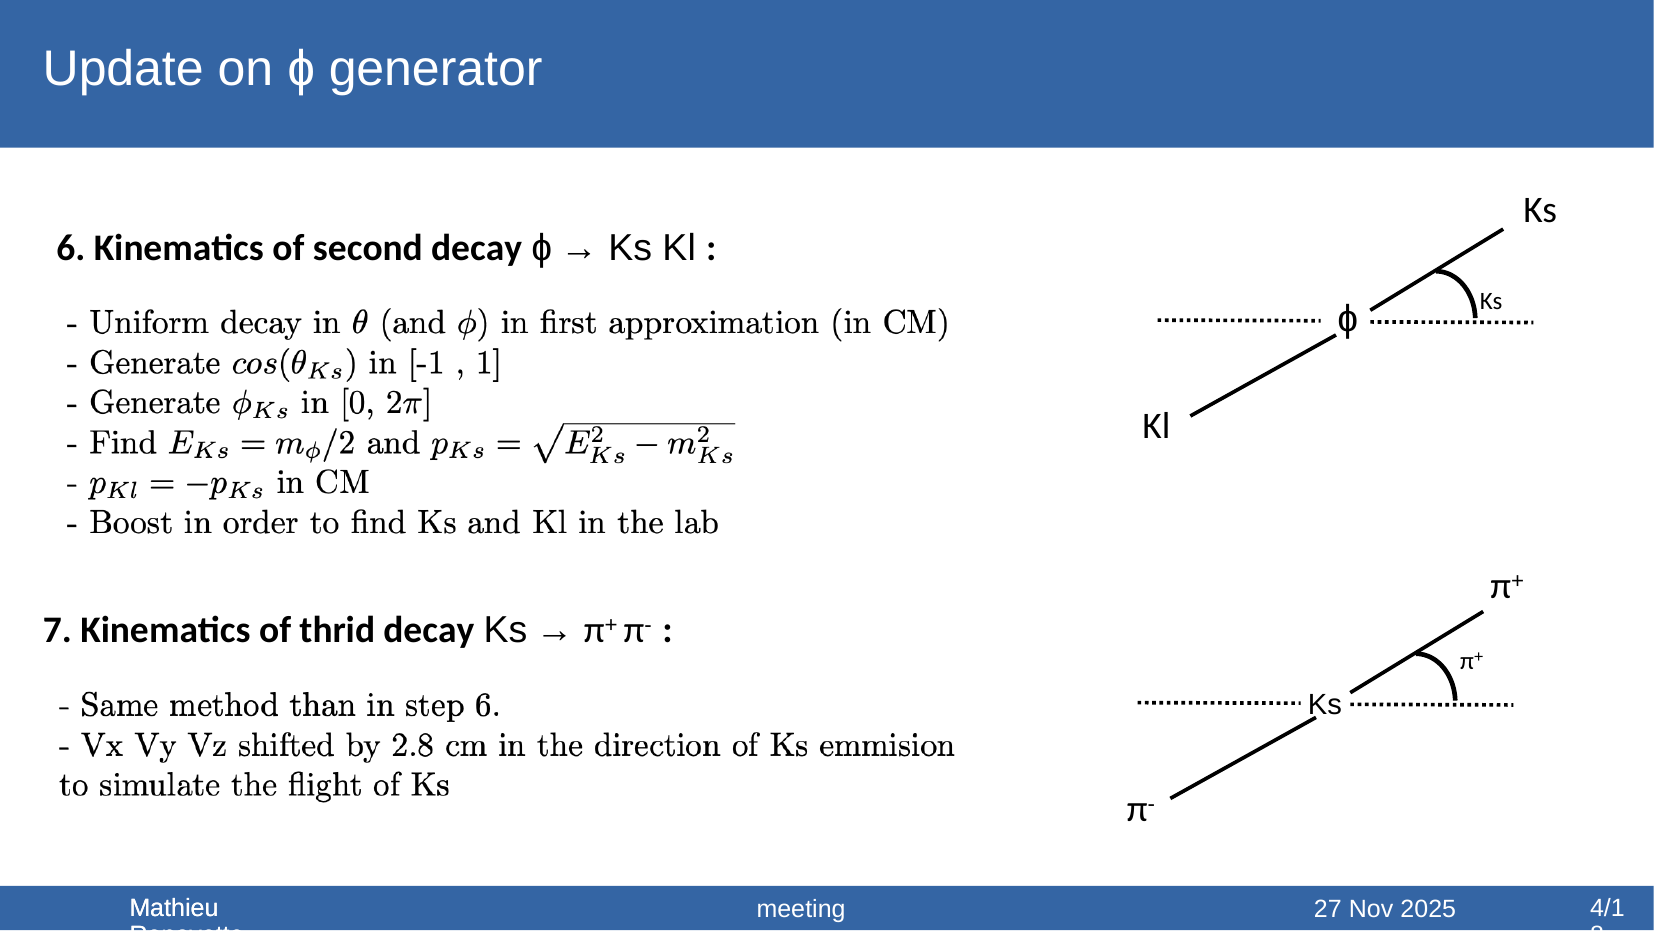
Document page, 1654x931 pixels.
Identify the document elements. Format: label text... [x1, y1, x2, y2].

text_box Ks [1465, 254, 1566, 316]
text_box Kl [1127, 393, 1234, 454]
picture [41, 285, 982, 571]
text_box [0, 0, 1654, 148]
text_box 27 Nov 2025 [1299, 887, 1536, 931]
text_box 6. Kinematics of second decay ɸ → Ks Kl : [41, 215, 1030, 292]
text_box [0, 885, 131, 931]
picture [41, 679, 982, 816]
text_box Update on ɸ generator [27, 32, 886, 106]
text_box 4/18 [1575, 885, 1654, 930]
text_box meeting [734, 887, 953, 931]
text_box Ks [1292, 677, 1372, 729]
text_box [226, 885, 1592, 931]
text_box 7. Kinematics of thrid decay Ks → π+ π- : [27, 597, 856, 673]
text_box π+ [1445, 637, 1546, 698]
text_box π+ [1475, 553, 1582, 615]
text_box Mathieu Ronayette [114, 885, 355, 929]
text_box ɸ [1322, 286, 1402, 348]
text_box π- [1111, 776, 1219, 838]
text_box Ks [1508, 177, 1615, 239]
